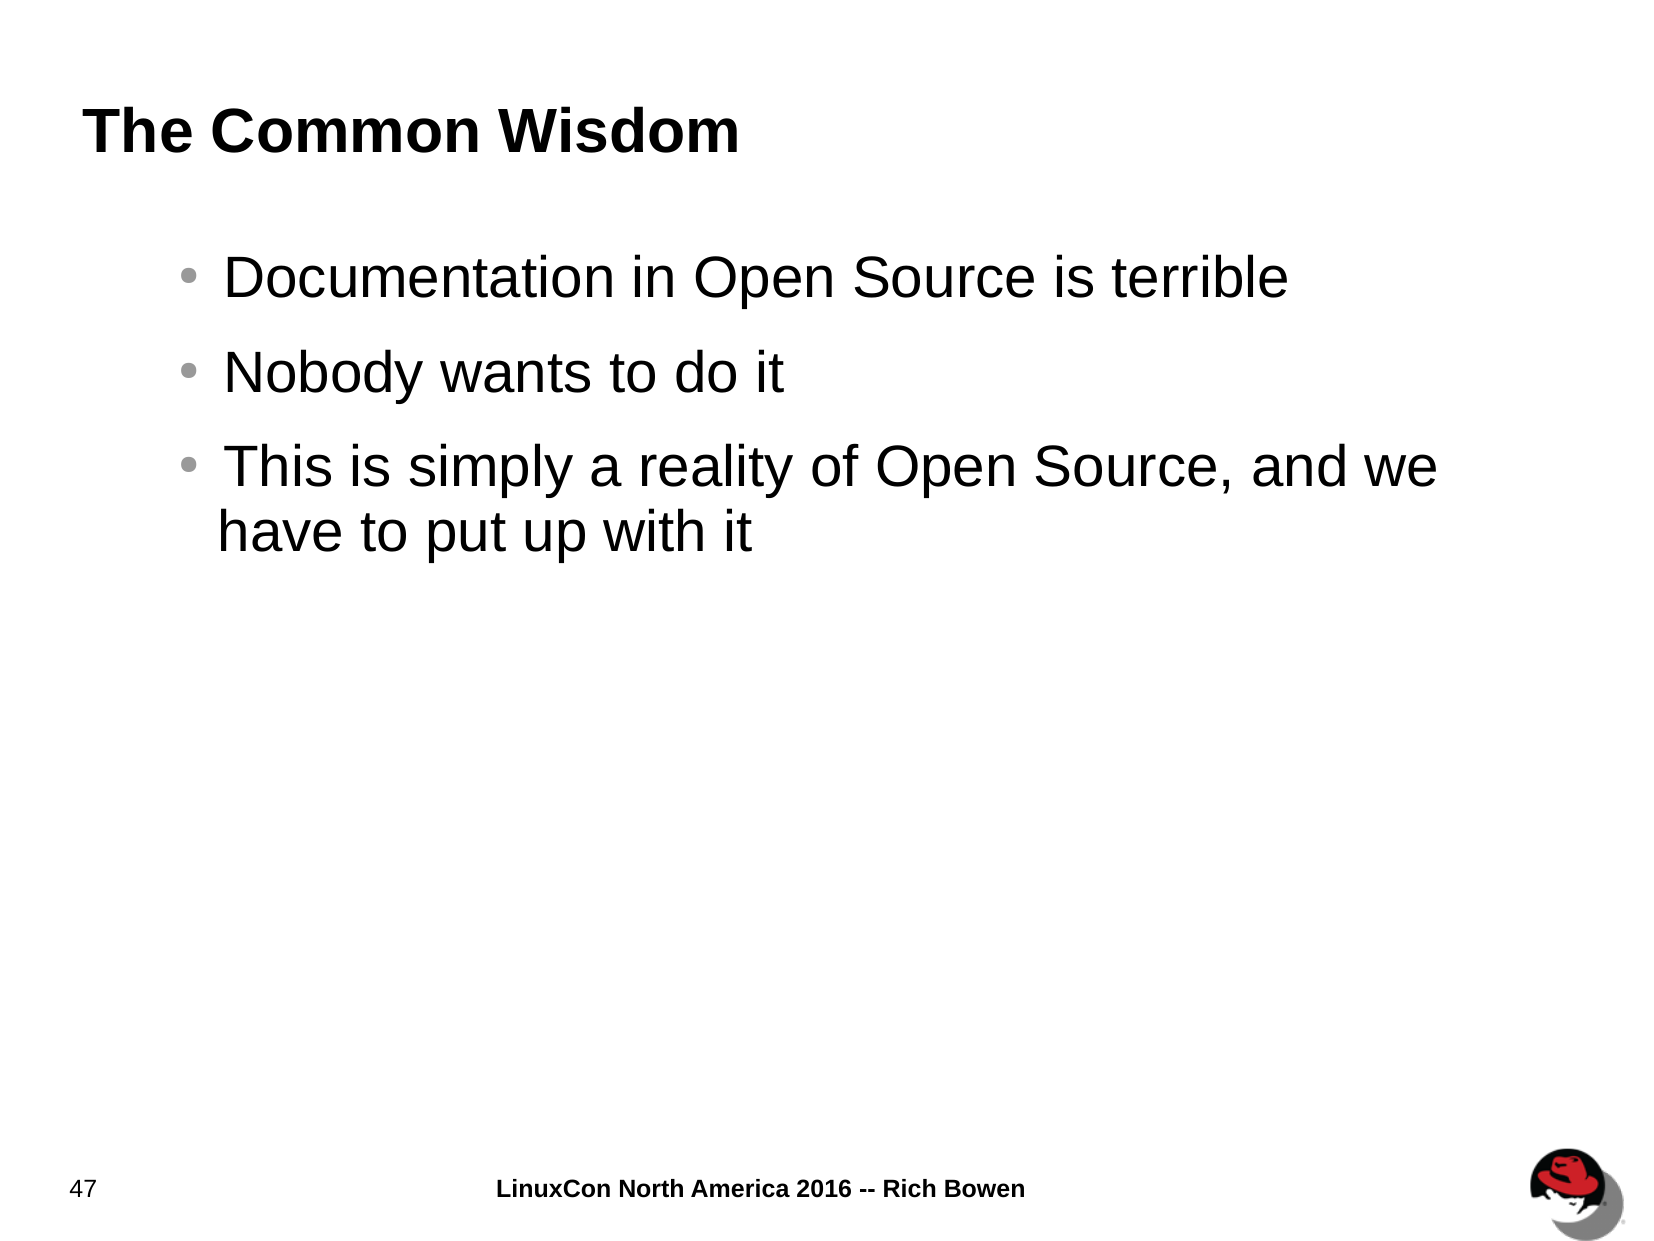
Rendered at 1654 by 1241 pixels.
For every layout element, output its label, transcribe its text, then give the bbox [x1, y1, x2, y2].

picture [1529, 1146, 1613, 1224]
title The Common Wisdom [82, 37, 1571, 226]
list Documentation in Open Source is terrible Nobody wants to do it This is simply a reality of Open Source, and we have to put up with it [86, 244, 1576, 1039]
